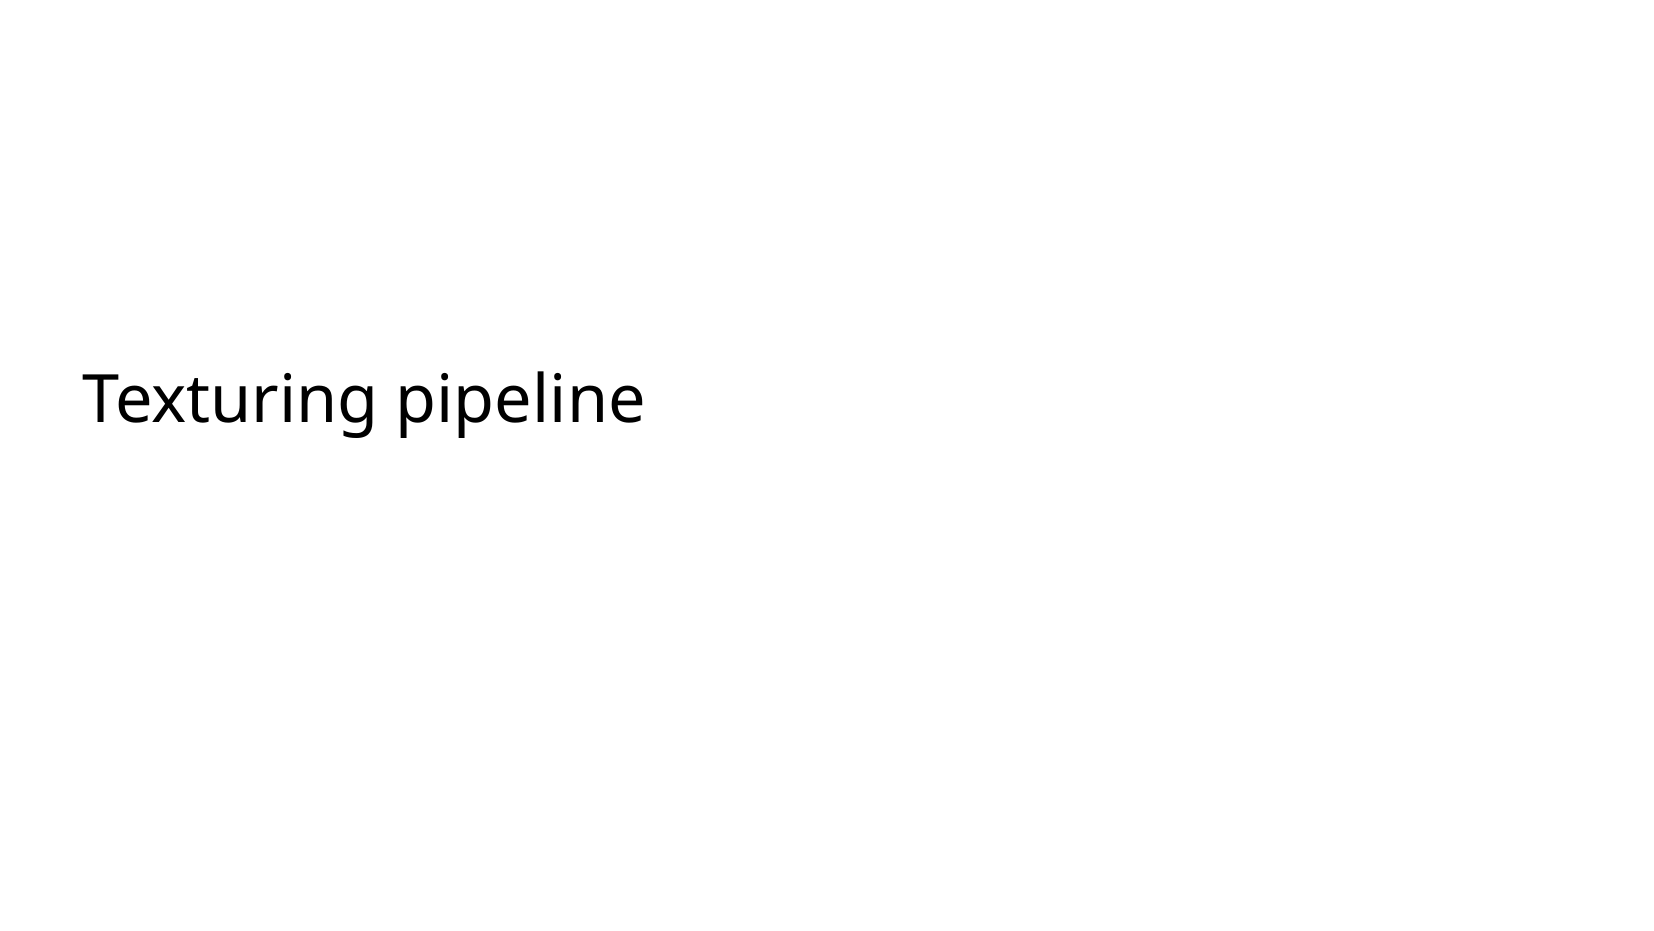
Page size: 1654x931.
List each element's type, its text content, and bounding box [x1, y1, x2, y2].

subtitle Texturing pipeline [82, 37, 1571, 757]
